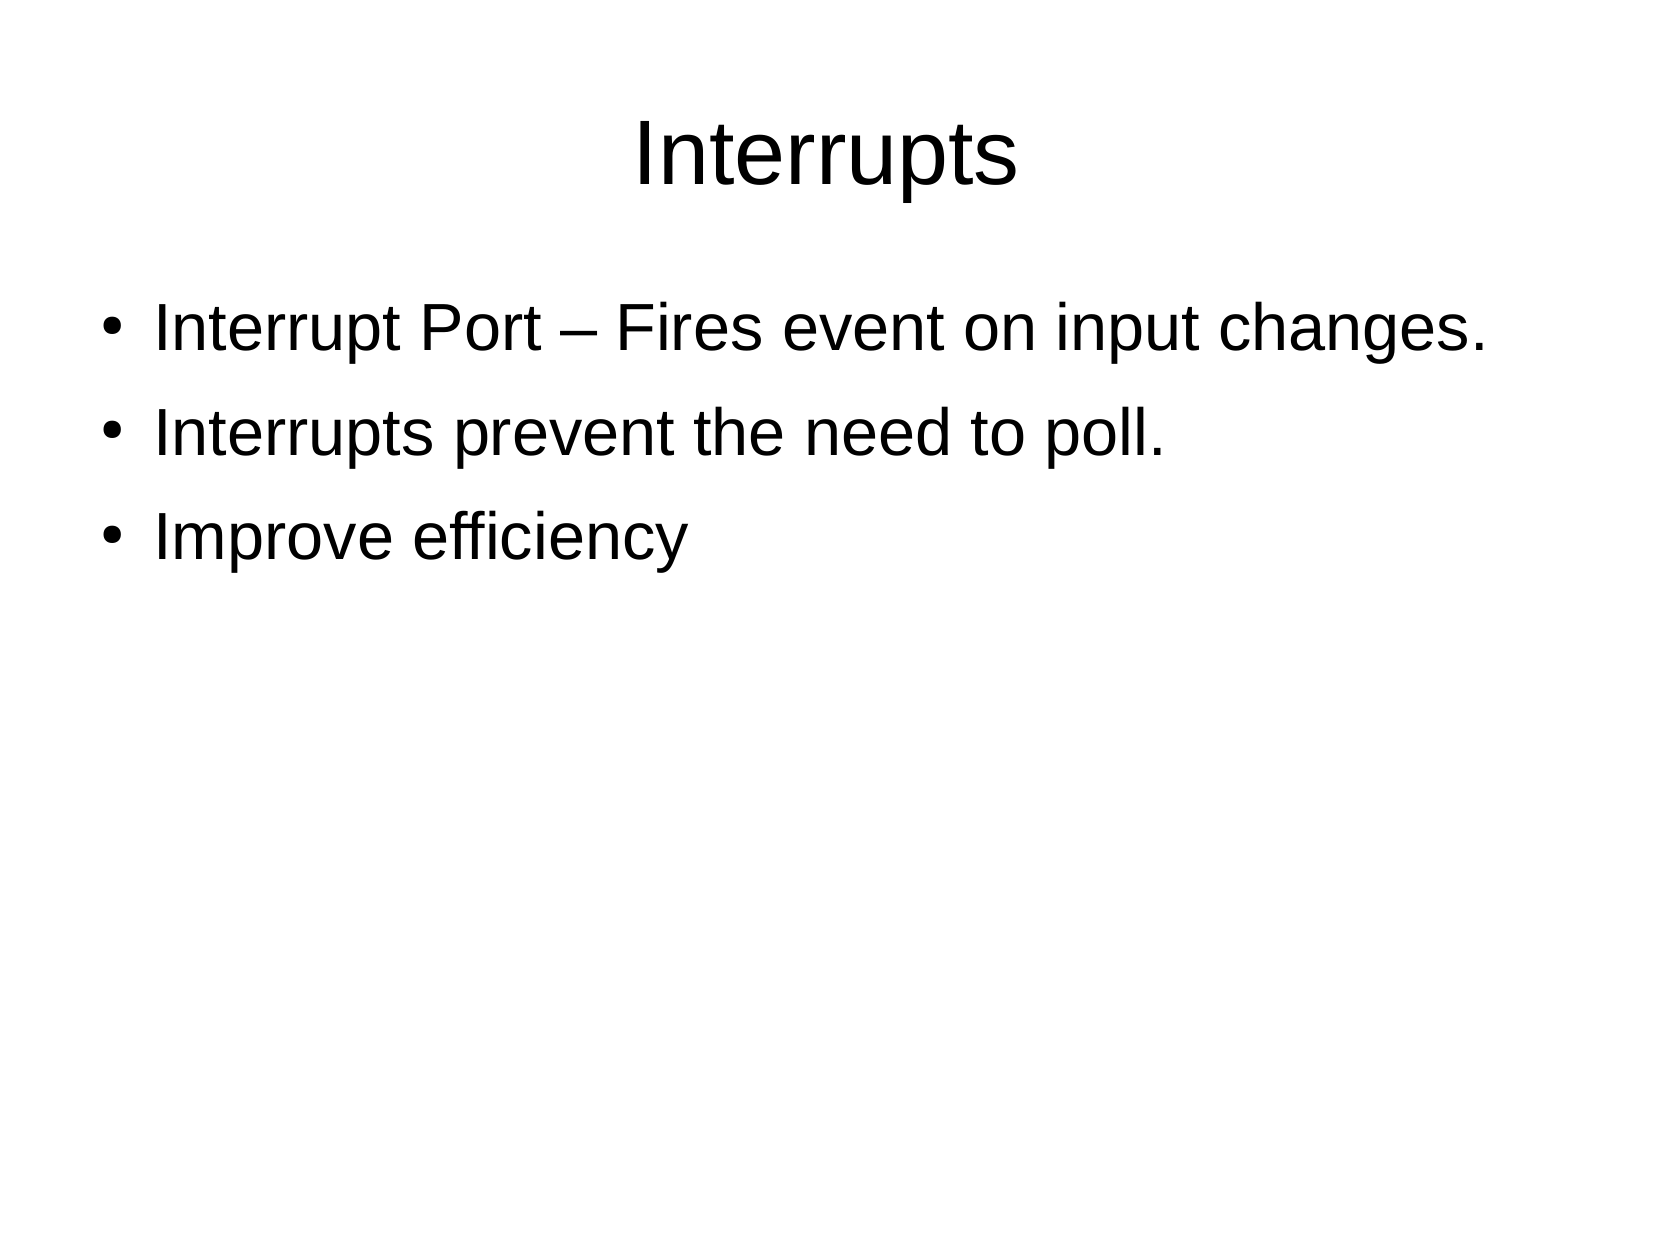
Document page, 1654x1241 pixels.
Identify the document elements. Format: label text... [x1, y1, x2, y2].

list Interrupt Port – Fires event on input changes. Interrupts prevent the need to poll. Improve efficiency [82, 290, 1571, 1010]
title Interrupts [82, 49, 1571, 257]
